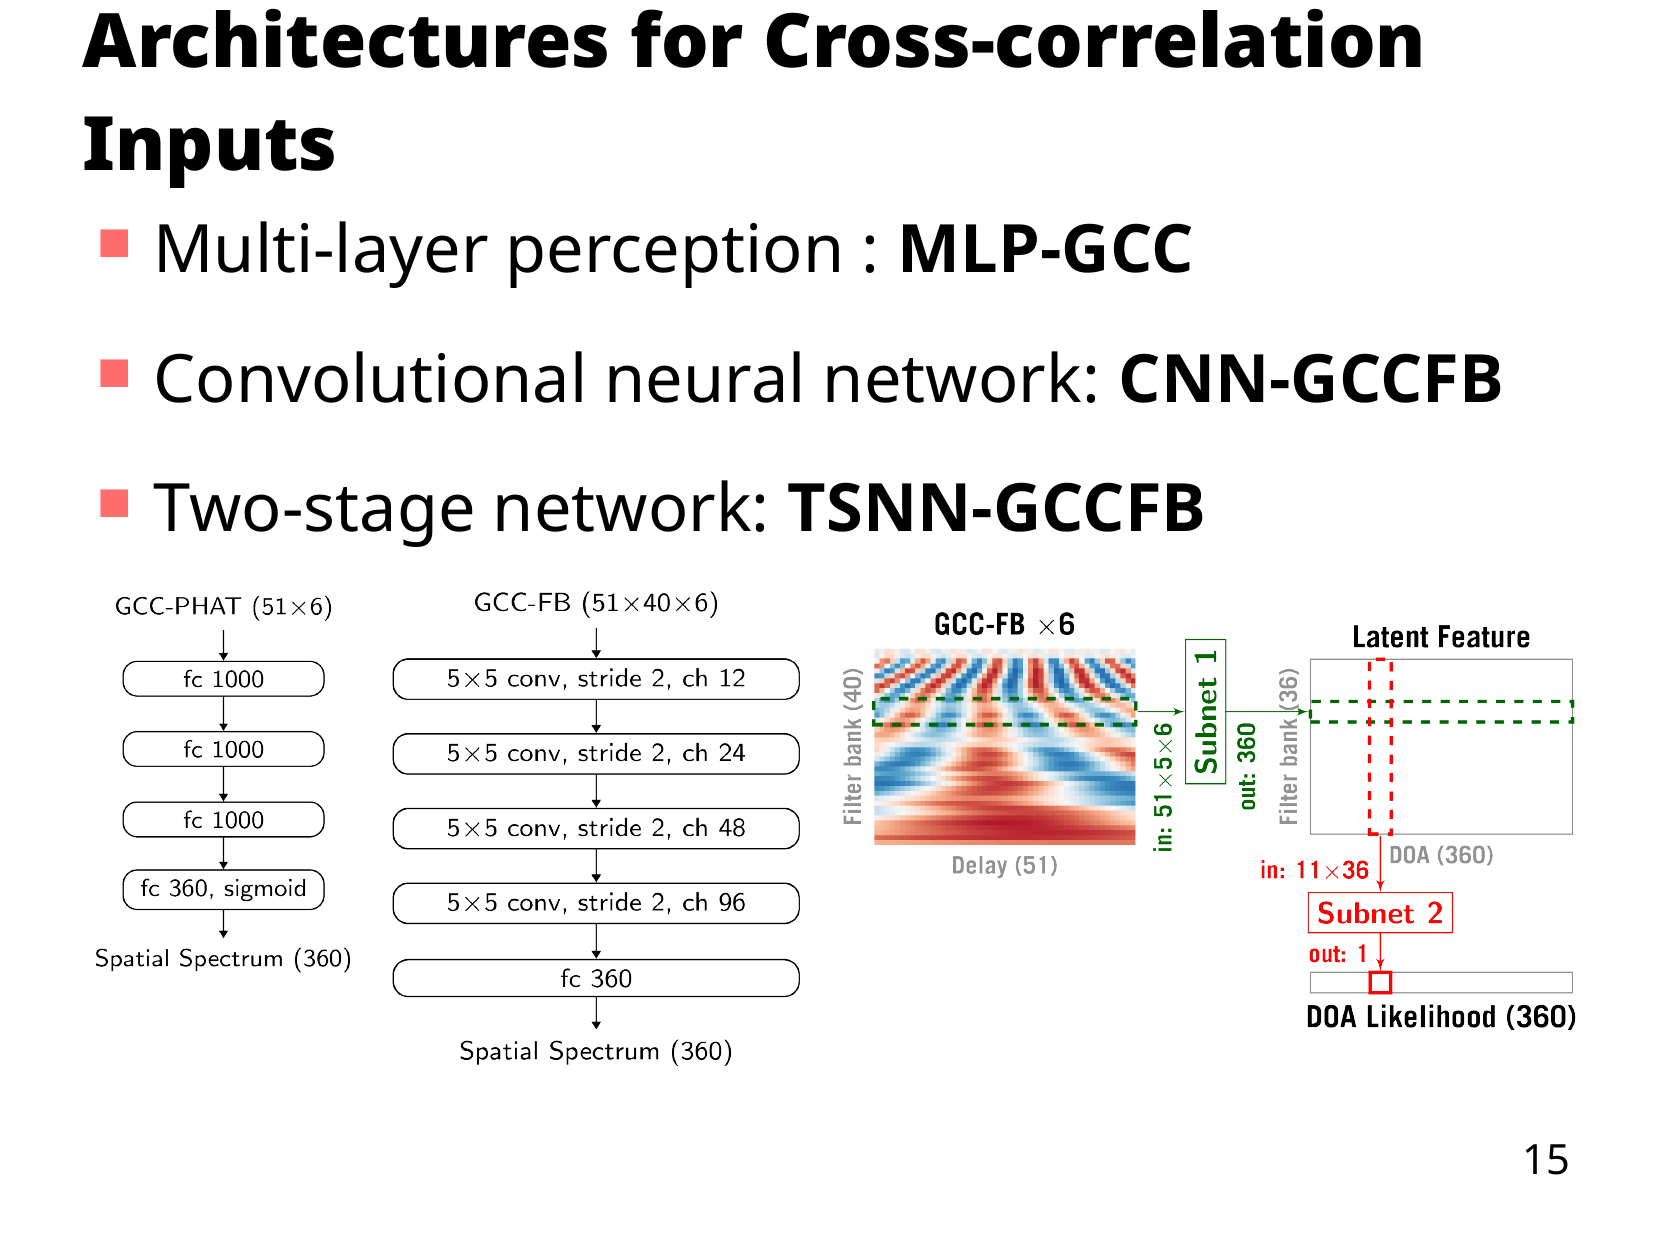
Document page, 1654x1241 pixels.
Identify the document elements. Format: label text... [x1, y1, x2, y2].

picture [77, 587, 361, 981]
picture [832, 602, 1587, 1040]
list Multi-layer perception : MLP-GCC Convolutional neural network: CNN-GCCFB Two-stage network: TSNN-GCCFB [82, 200, 1571, 1111]
picture [383, 582, 800, 1075]
title Architectures for Cross-correlation Inputs [82, 0, 1571, 195]
